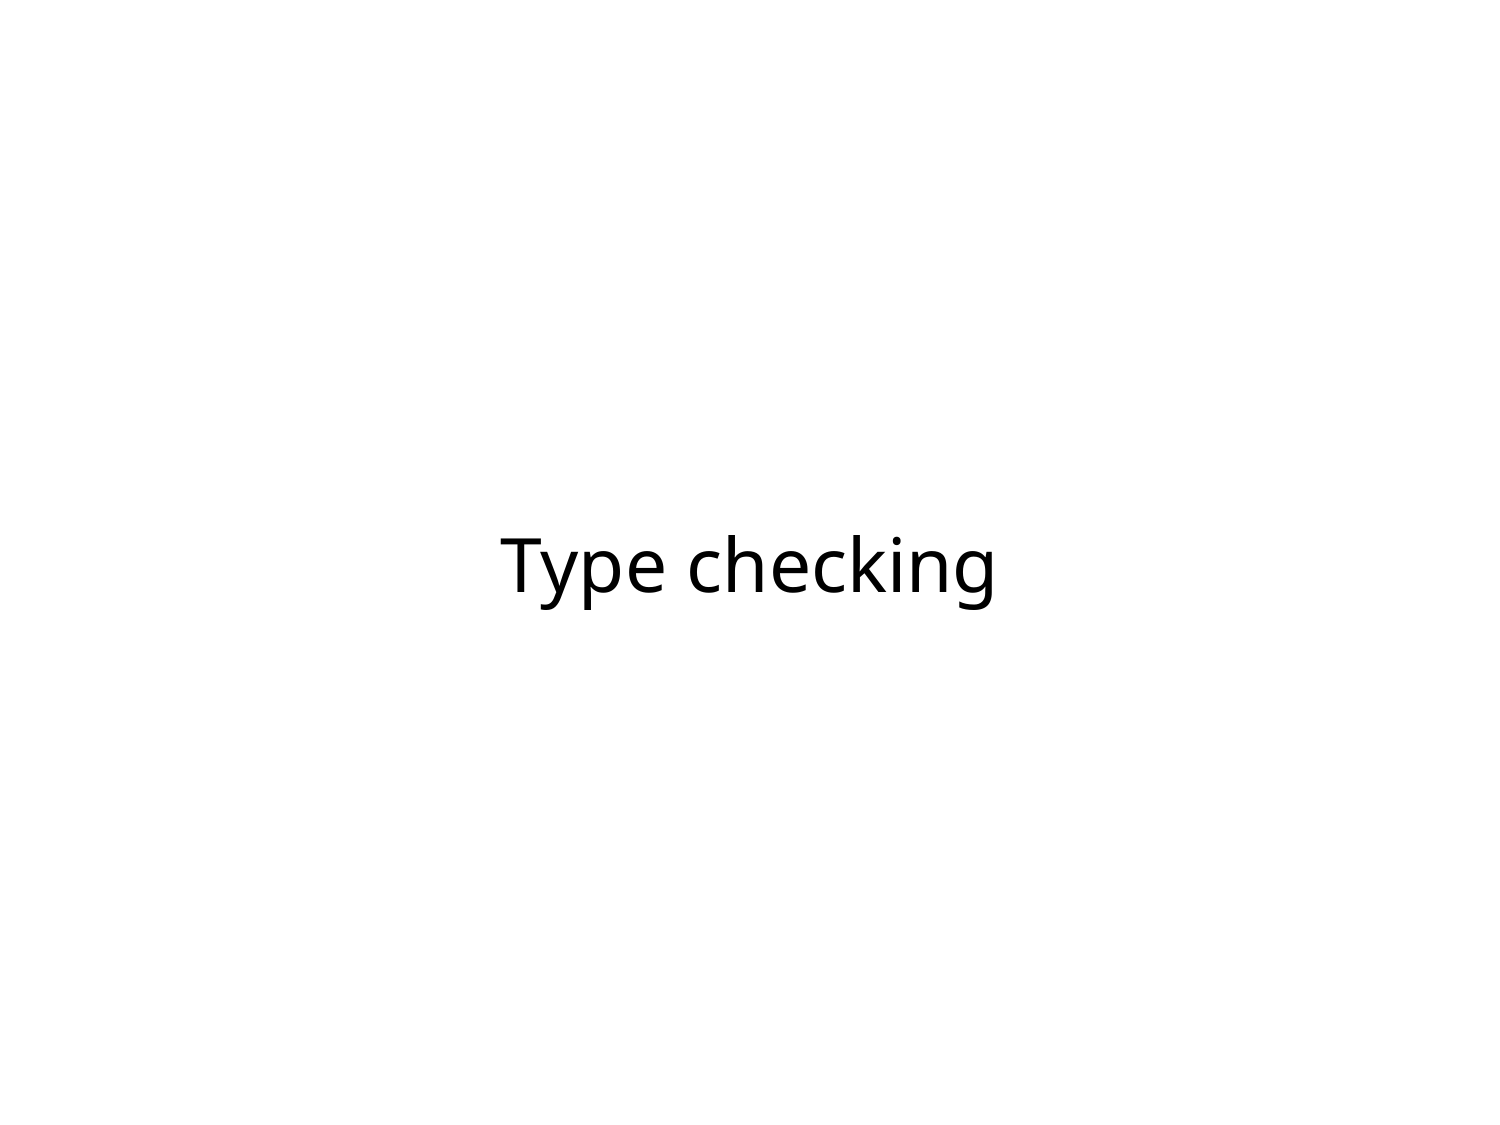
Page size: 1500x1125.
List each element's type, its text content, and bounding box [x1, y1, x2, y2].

title Type checking [51, 470, 1449, 655]
